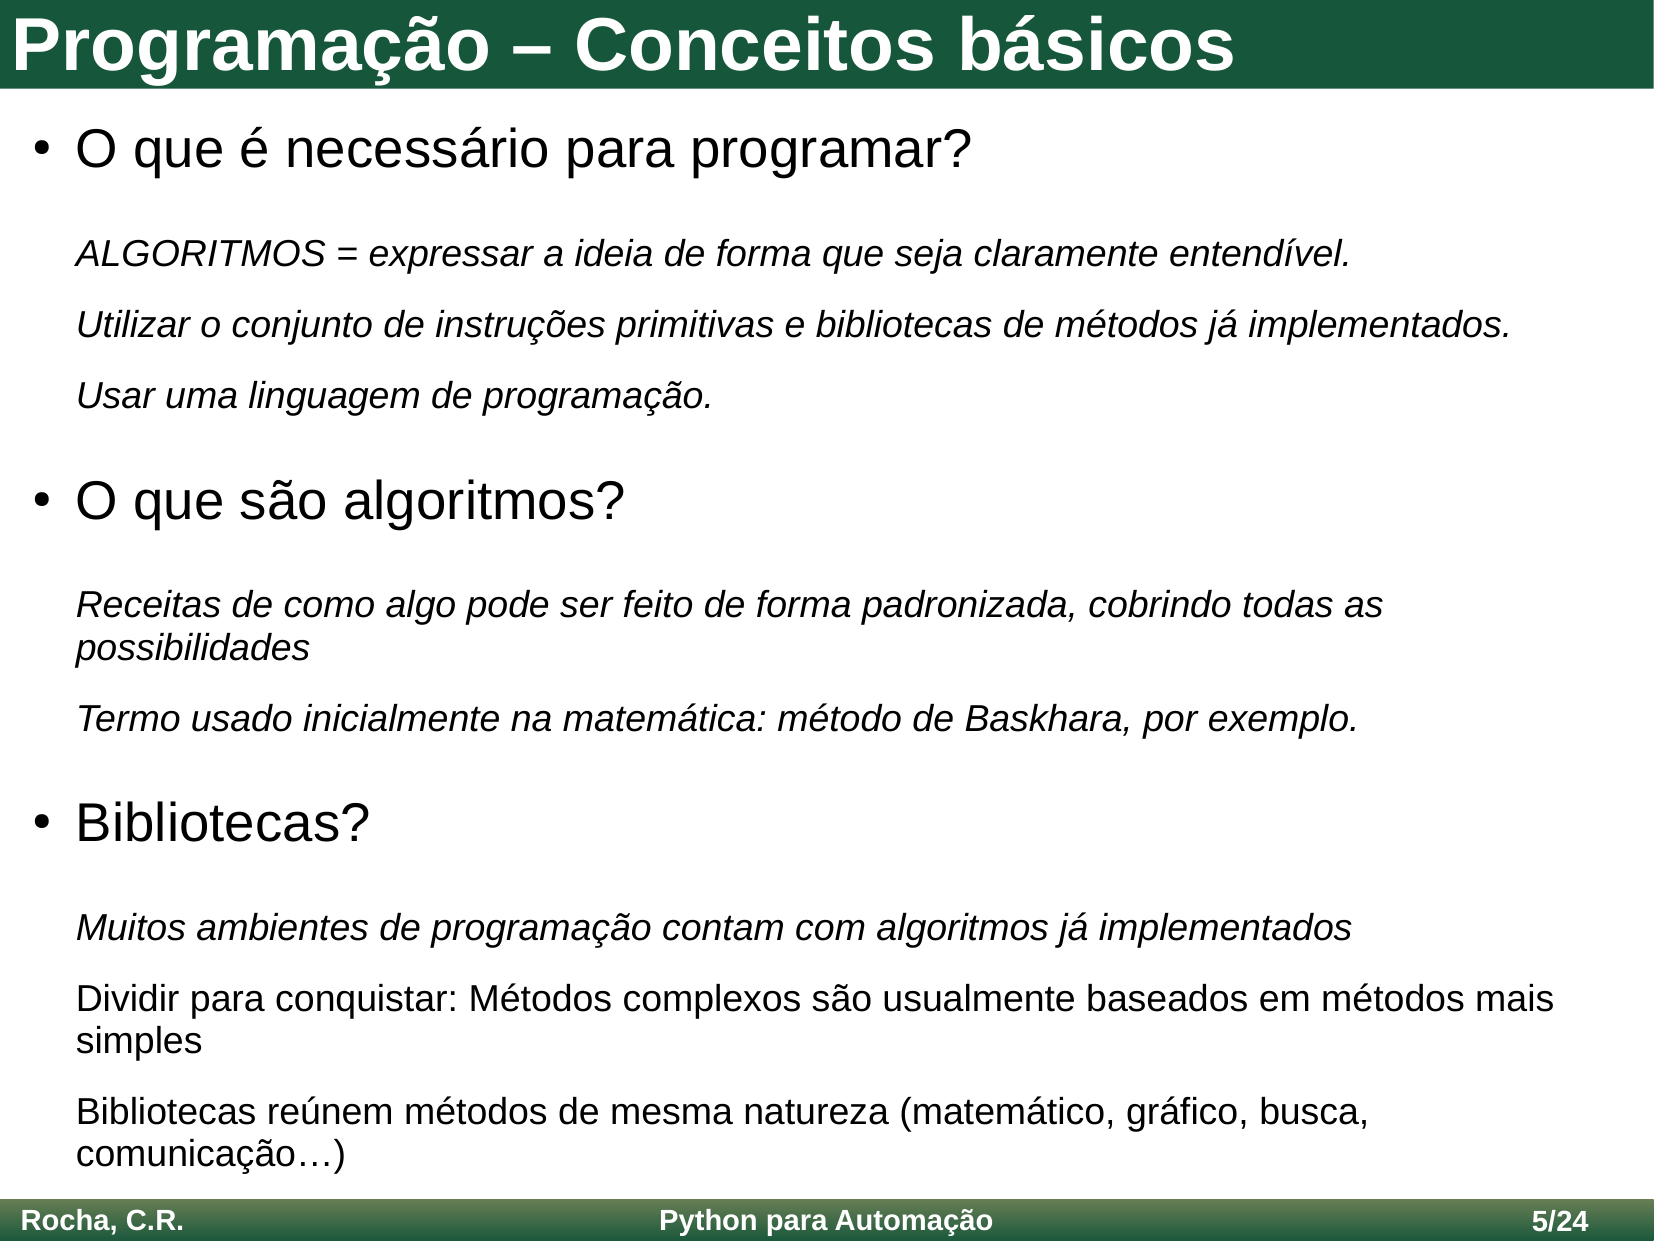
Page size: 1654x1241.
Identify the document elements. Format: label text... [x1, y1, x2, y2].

list O que é necessário para programar? ALGORITMOS = expressar a ideia de forma que seja claramente entendível. Utilizar o conjunto de instruções primitivas e bibliotecas de métodos já implementados. Usar uma linguagem de programação. O que são algoritmos? Receitas de como algo pode ser feito de forma padronizada, cobrindo todas as possibilidades Termo usado inicialmente na matemática: método de Baskhara, por exemplo. Bibliotecas? Muitos ambientes de programação contam com algoritmos já implementados Dividir para conquistar: Métodos complexos são usualmente baseados em métodos mais simples Bibliotecas reúnem métodos de mesma natureza (matemático, gráfico, busca, comunicação…) [17, 118, 1625, 1182]
title Programação – Conceitos básicos [11, 0, 1625, 89]
